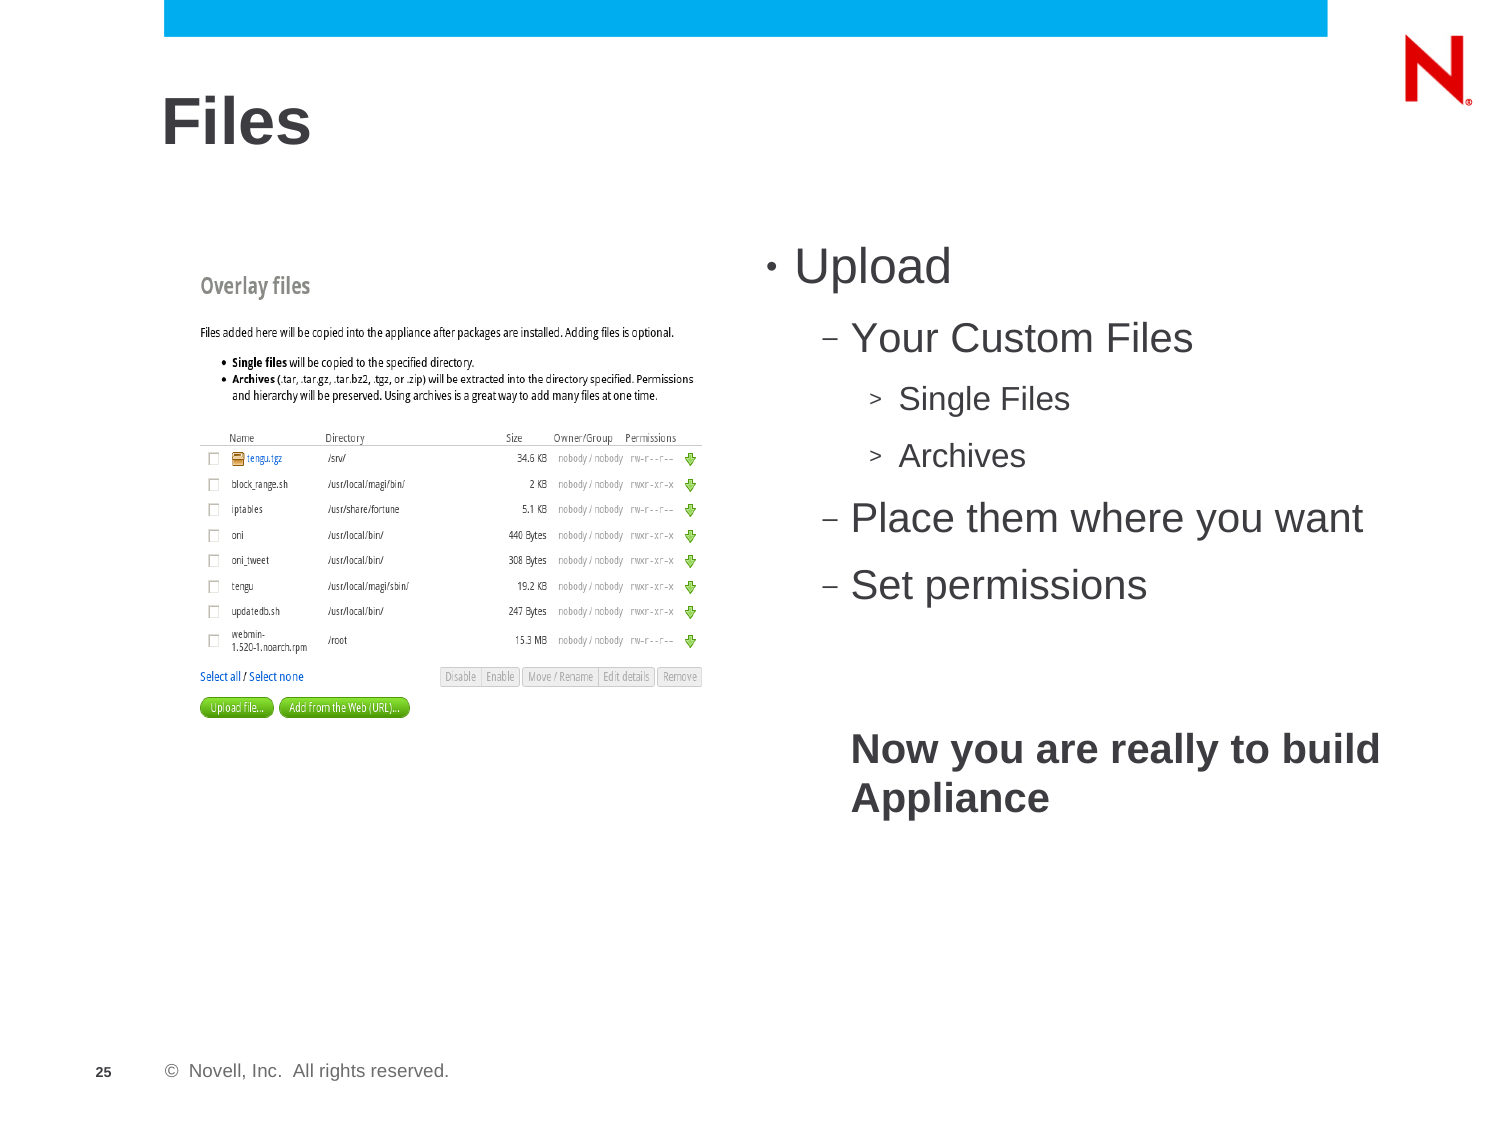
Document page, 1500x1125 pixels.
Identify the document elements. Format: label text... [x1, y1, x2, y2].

picture [1403, 32, 1473, 107]
title Files [161, 41, 1383, 205]
list Upload Your Custom Files Single Files Archives Place them where you want Set permissions Now you are really to build Appliance [766, 235, 1416, 967]
picture [179, 270, 722, 770]
